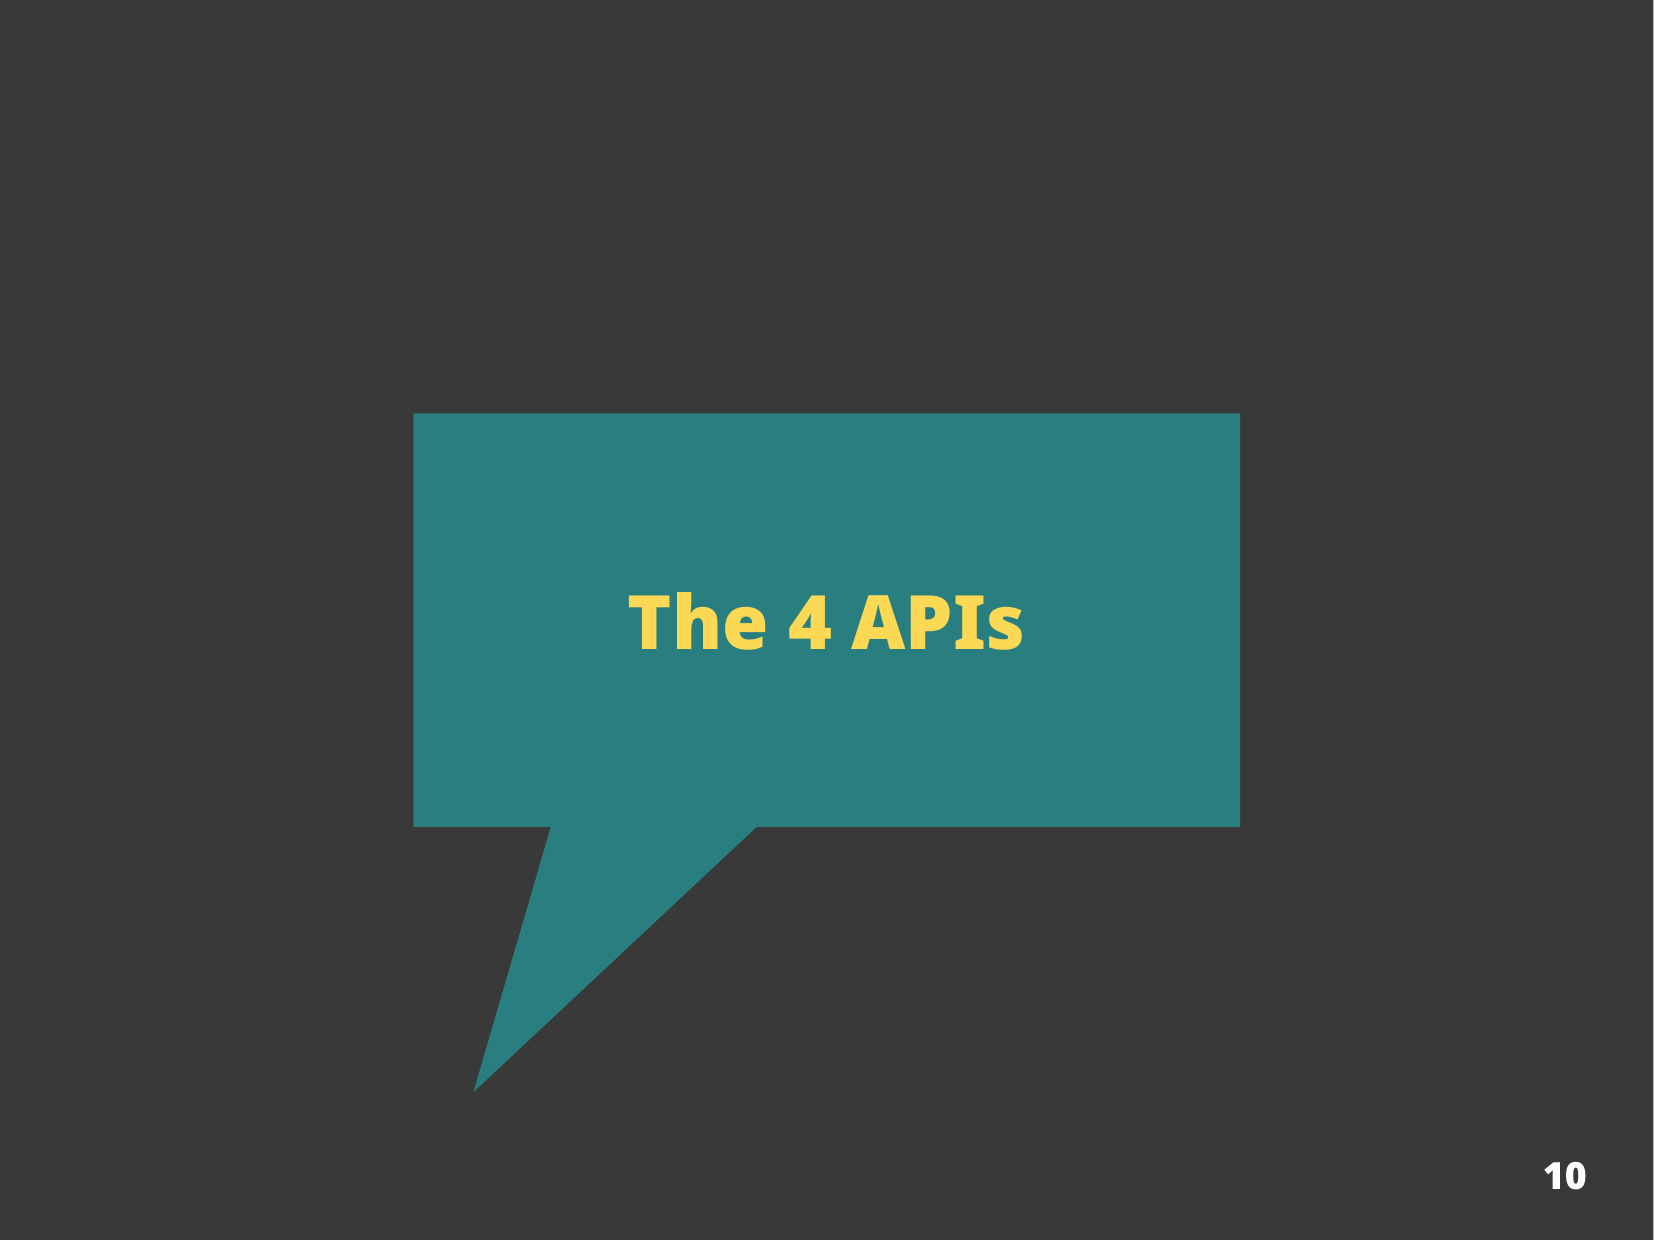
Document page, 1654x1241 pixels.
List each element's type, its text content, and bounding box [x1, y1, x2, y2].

title The 4 APIs [442, 442, 1211, 798]
